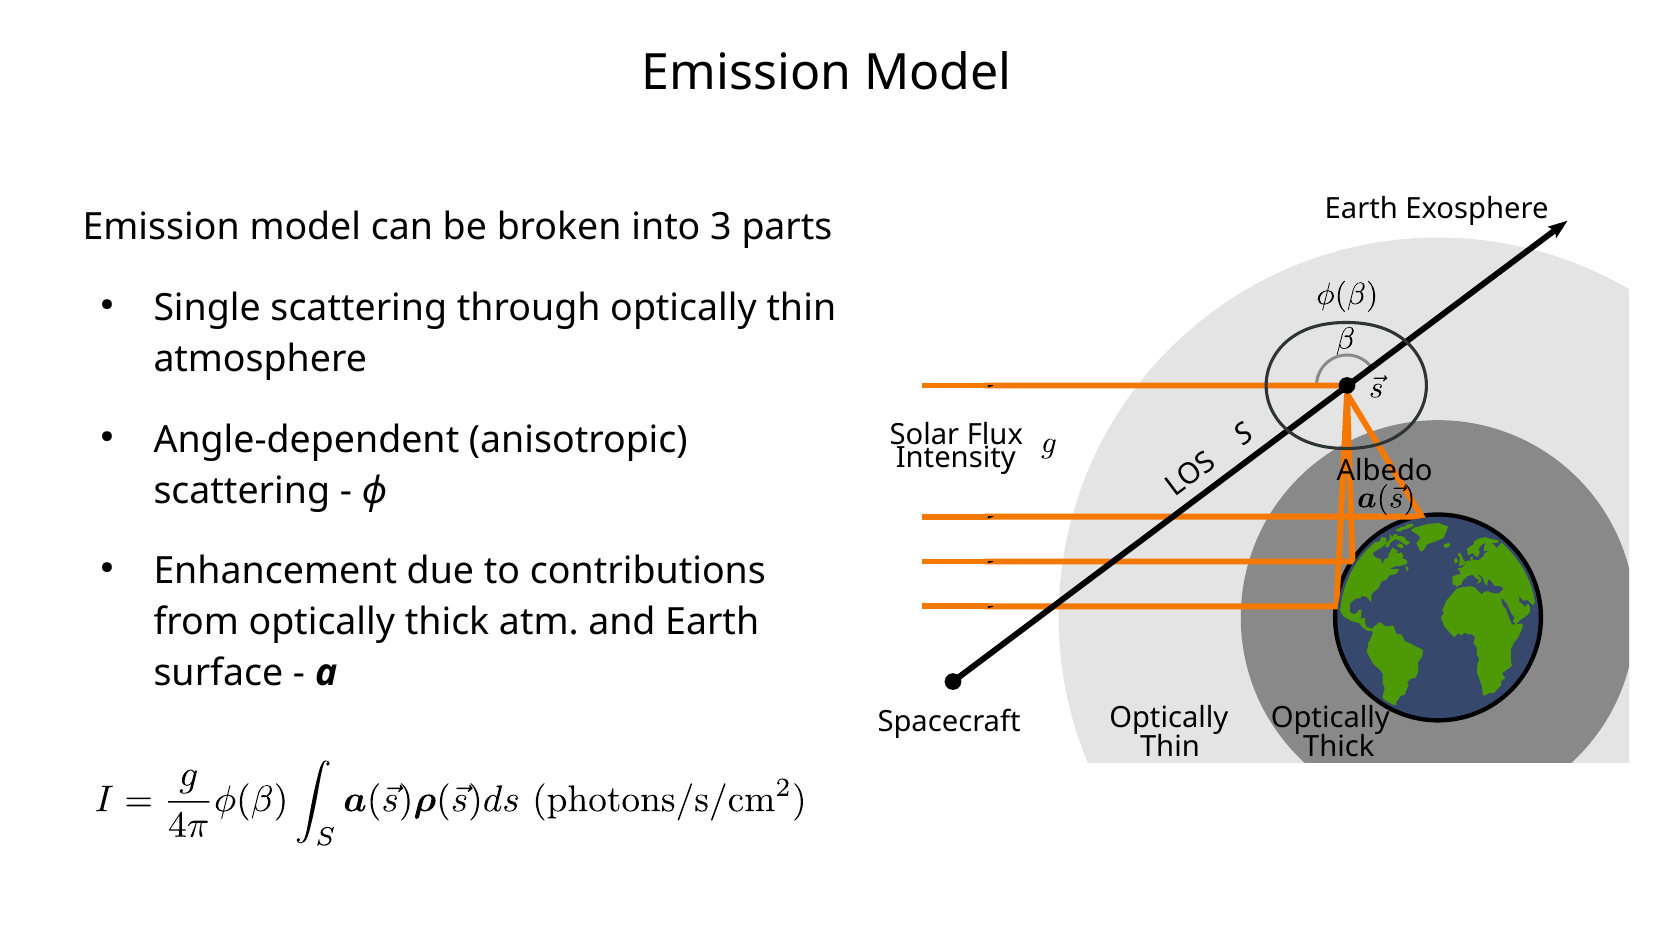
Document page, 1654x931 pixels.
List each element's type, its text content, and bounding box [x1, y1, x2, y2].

list Emission model can be broken into 3 parts Single scattering through optically thin atmosphere Angle-dependent (anisotropic) scattering - ϕ Enhancement due to contributions from optically thick atm. and Earth surface - a [82, 199, 861, 722]
title Emission Model [82, 18, 1571, 122]
picture [93, 759, 805, 848]
picture [861, 172, 1630, 763]
